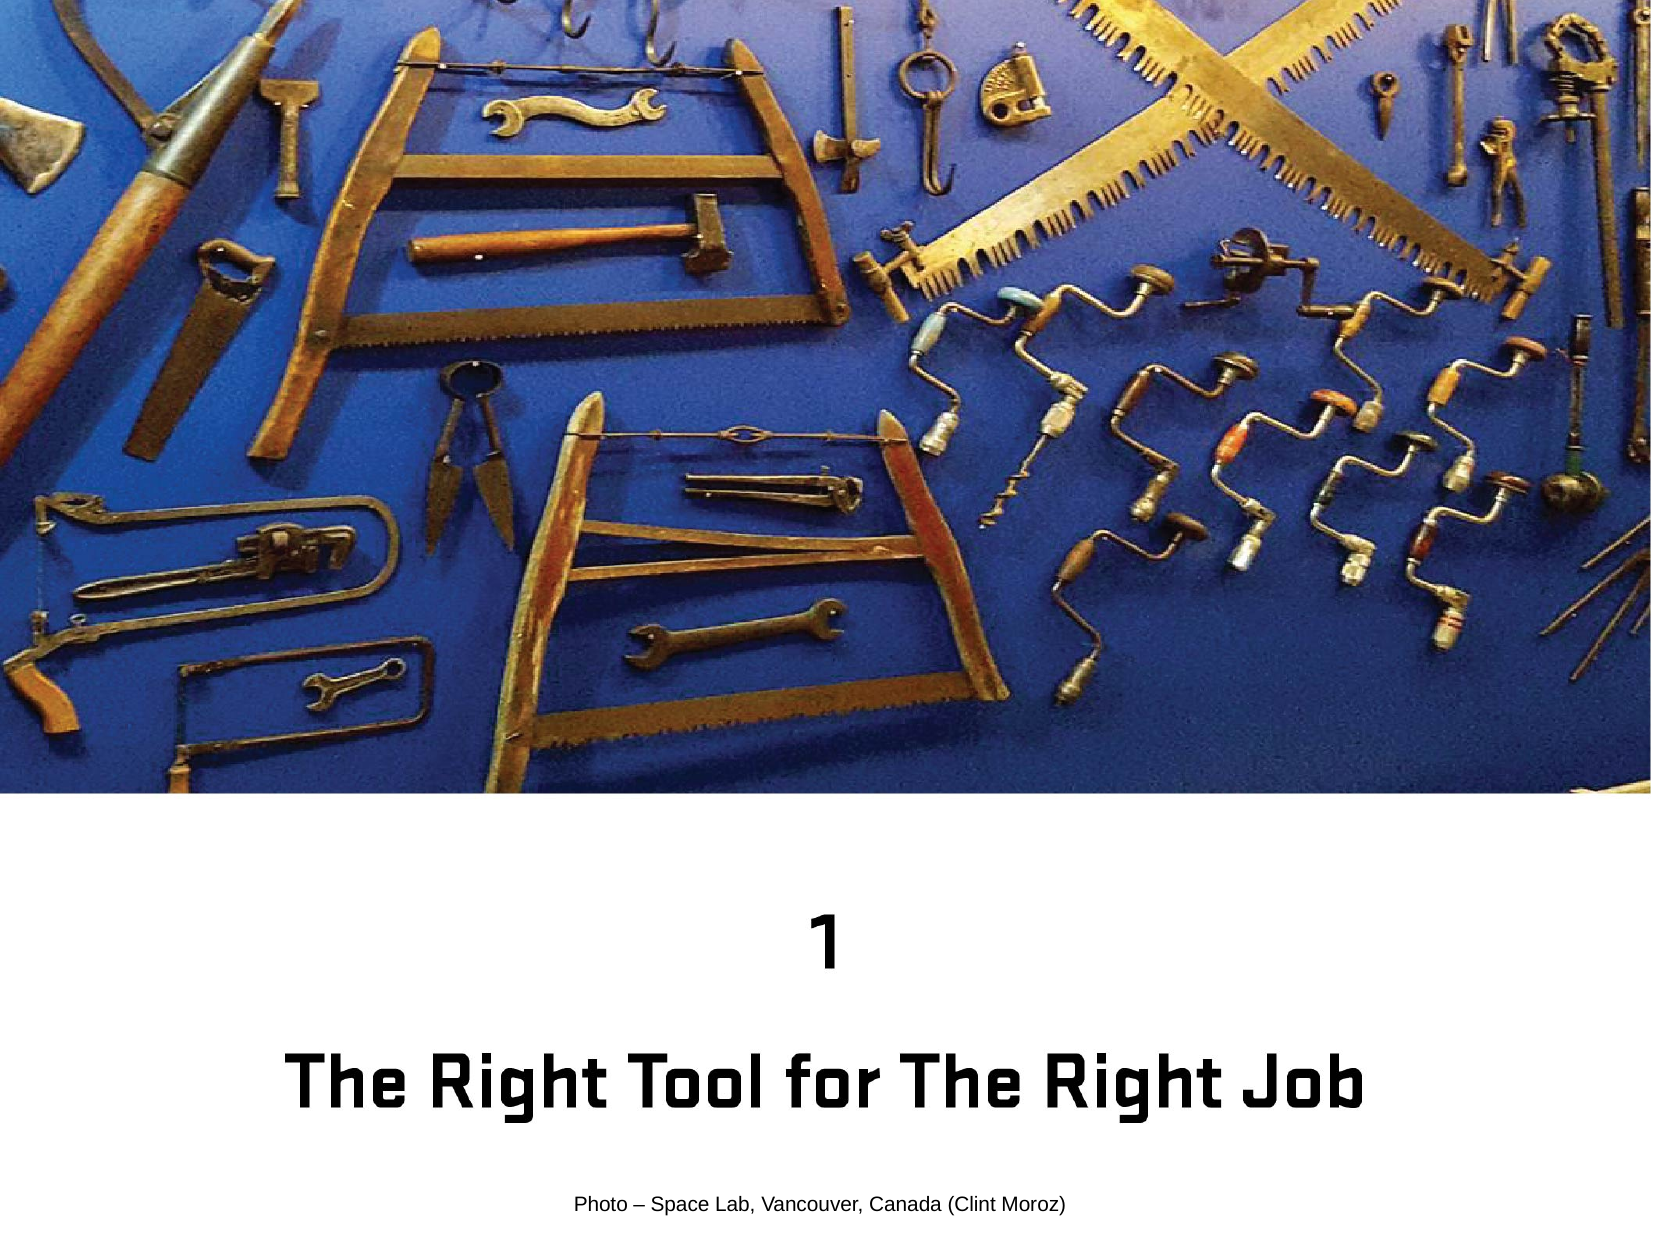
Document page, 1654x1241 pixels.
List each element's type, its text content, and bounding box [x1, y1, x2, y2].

text_box Photo – Space Lab, Vancouver, Canada (Clint Moroz) [558, 1185, 1101, 1225]
picture [0, 0, 1651, 1239]
